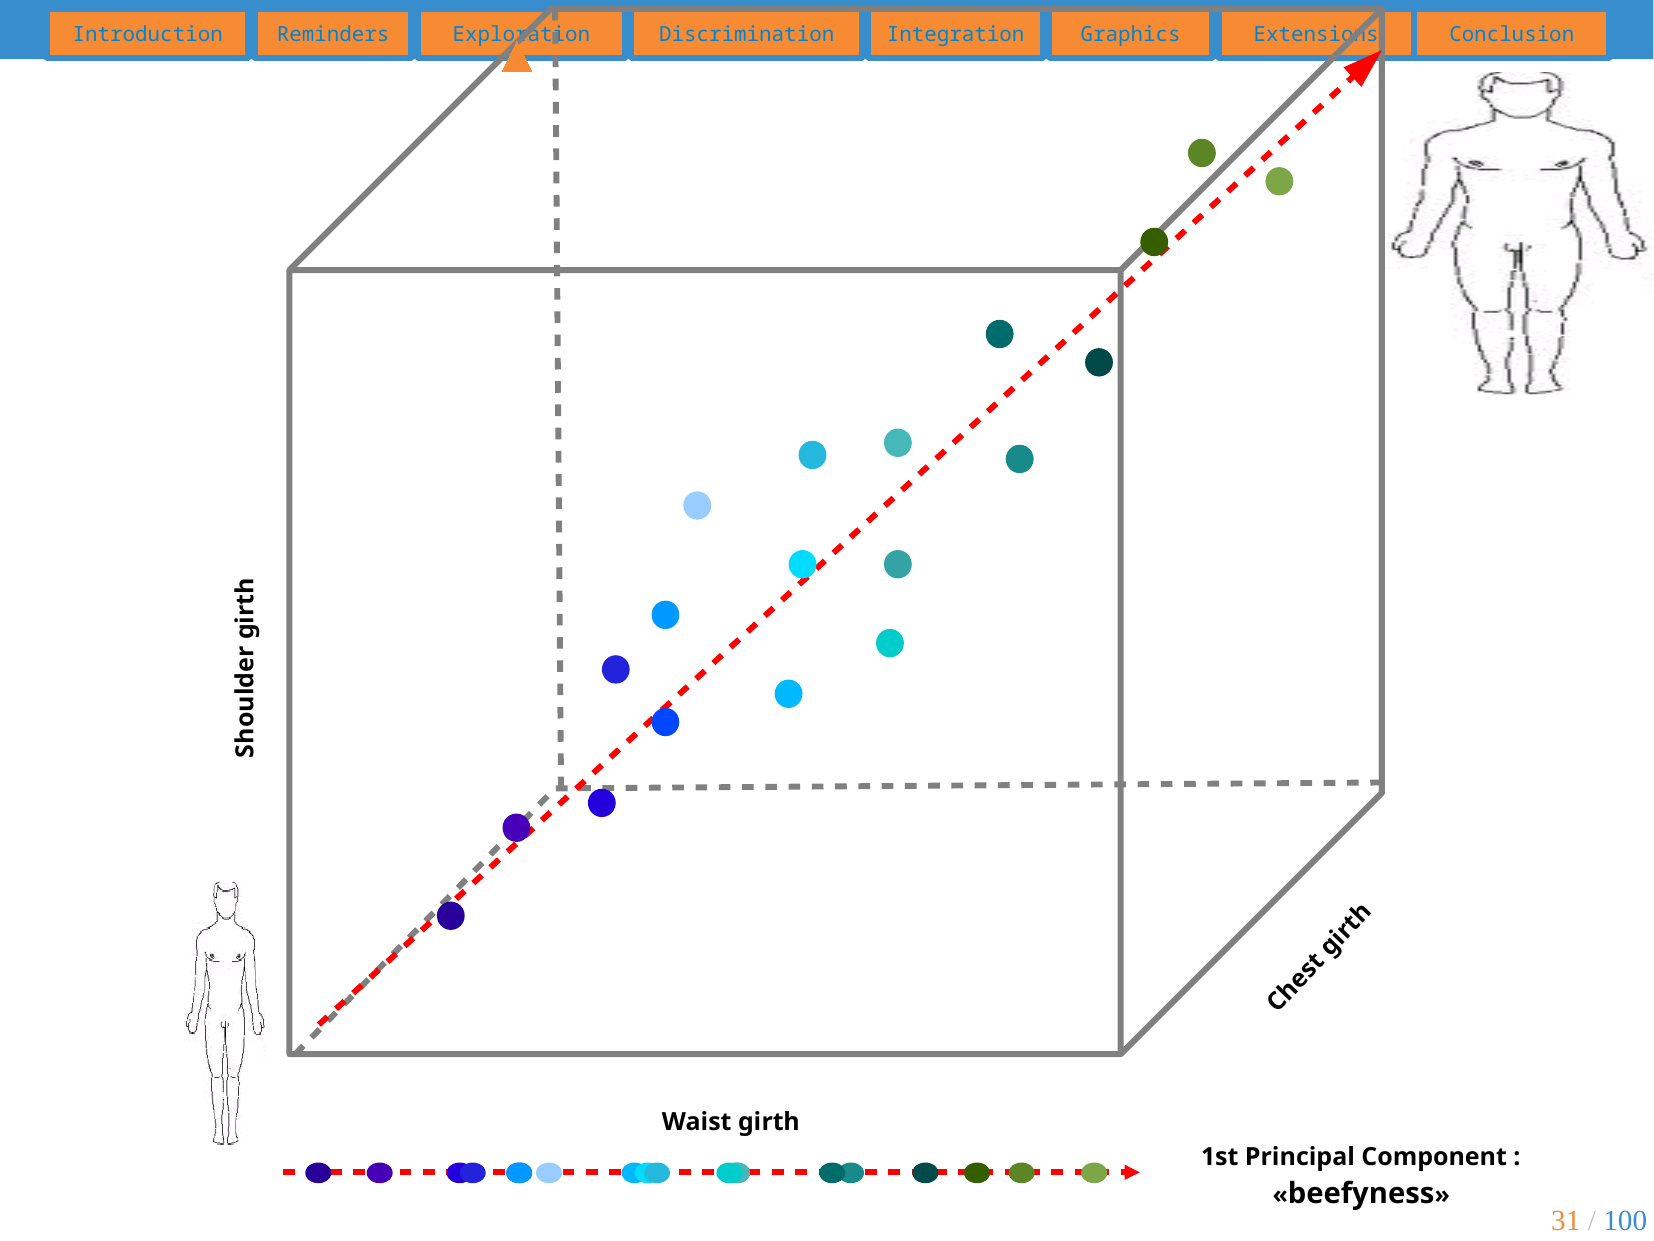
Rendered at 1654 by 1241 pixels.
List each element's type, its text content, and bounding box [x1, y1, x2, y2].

text_box [1140, 227, 1169, 257]
text_box Chest girth [1211, 846, 1424, 1067]
text_box [601, 655, 630, 684]
picture [1387, 72, 1654, 399]
text_box [876, 628, 904, 658]
text_box [819, 1162, 865, 1184]
picture [184, 882, 266, 1149]
text_box [964, 1162, 991, 1184]
text_box Waist girth [620, 1096, 842, 1146]
text_box [683, 491, 712, 520]
text_box [446, 1162, 486, 1184]
text_box [985, 319, 1014, 349]
text_box [774, 679, 803, 708]
text_box [502, 41, 532, 72]
text_box [1187, 138, 1216, 168]
text_box [1085, 348, 1113, 377]
text_box [305, 1162, 332, 1184]
text_box [366, 1162, 393, 1184]
text_box [883, 550, 912, 579]
text_box [1005, 444, 1034, 474]
text_box [535, 1162, 563, 1184]
text_box [502, 813, 531, 842]
text_box 1st Principal Component : «beefyness» [1139, 1131, 1583, 1221]
text_box [788, 550, 817, 579]
text_box [1008, 1162, 1035, 1184]
text_box [798, 440, 827, 470]
text_box [1265, 167, 1294, 196]
text_box [587, 788, 616, 818]
text_box Shoulder girth [218, 520, 269, 816]
text_box [506, 1162, 533, 1184]
text_box [651, 707, 680, 737]
text_box [716, 1162, 751, 1184]
text_box [651, 600, 680, 630]
text_box [912, 1162, 939, 1184]
text_box [436, 901, 465, 930]
text_box [621, 1162, 671, 1184]
text_box [1081, 1162, 1108, 1184]
text_box [883, 428, 912, 457]
